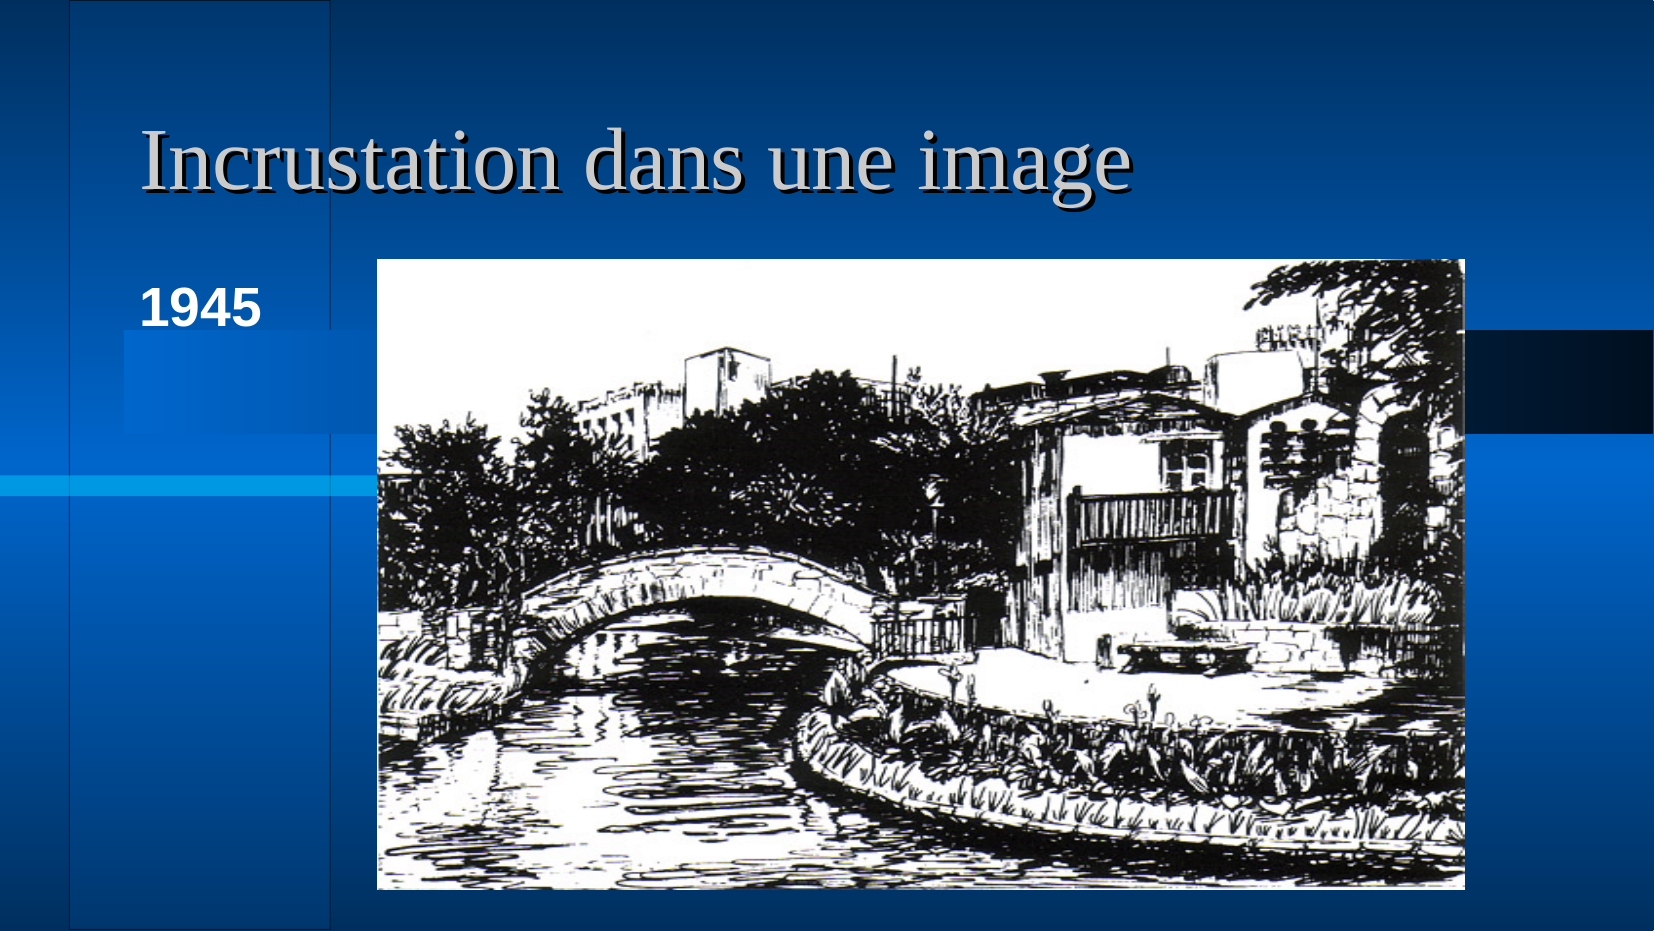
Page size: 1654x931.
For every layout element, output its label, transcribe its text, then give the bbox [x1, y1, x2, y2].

list 1945 [124, 268, 1530, 827]
picture [377, 259, 1465, 268]
title Incrustation dans une image [124, 82, 1530, 238]
picture [377, 827, 1465, 891]
